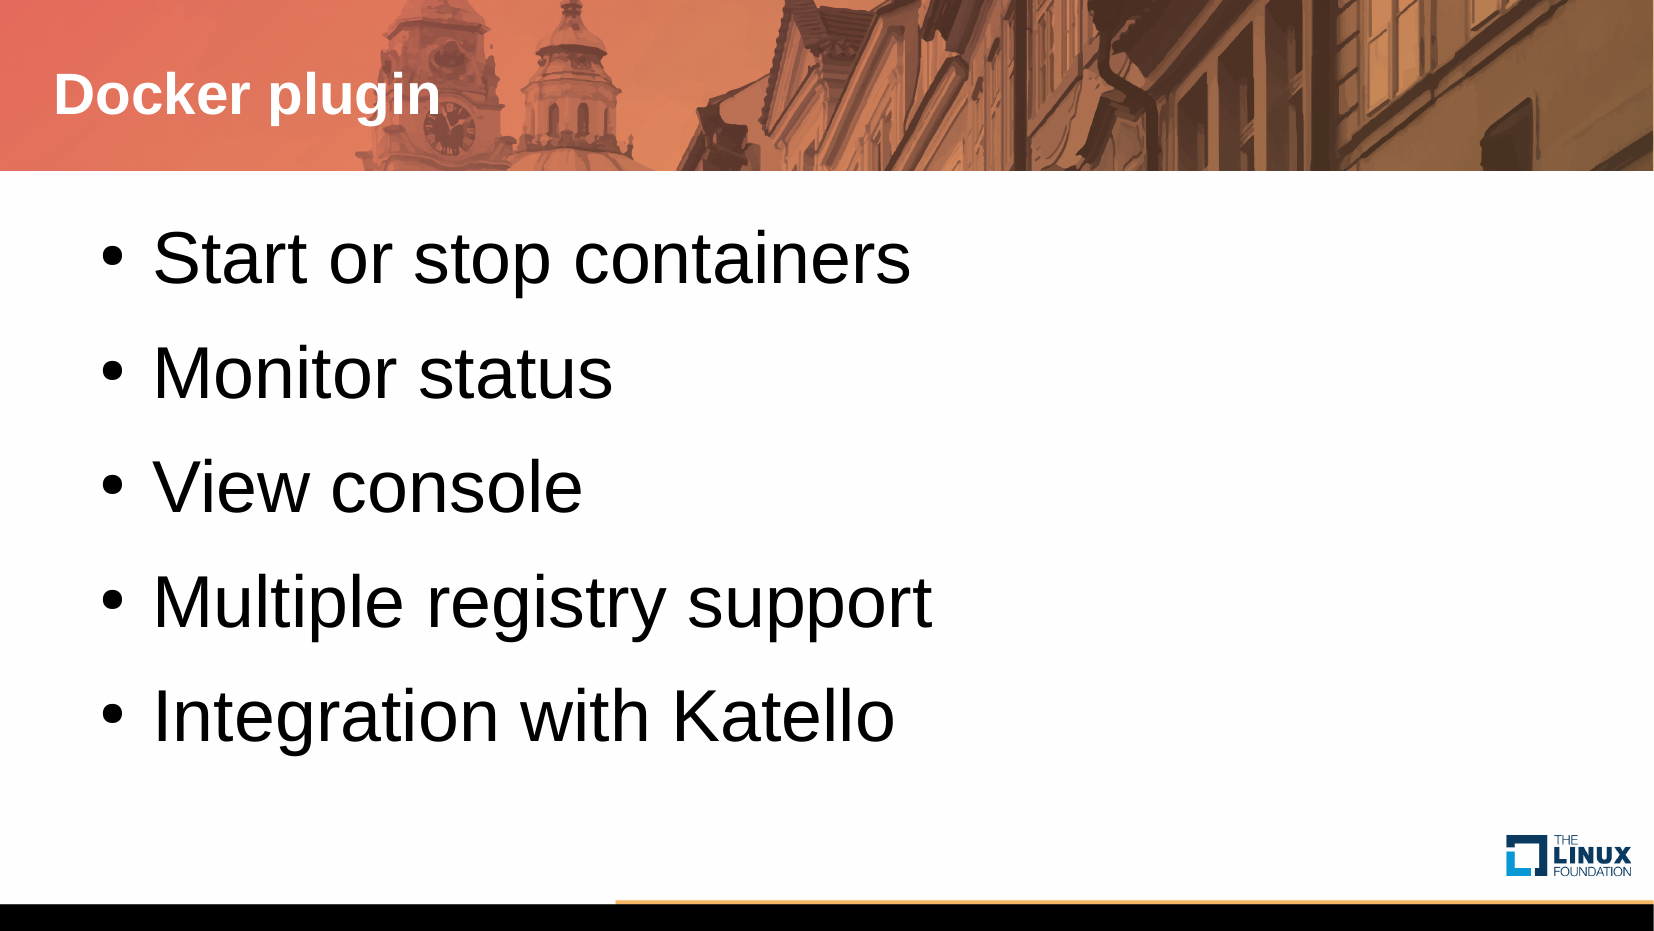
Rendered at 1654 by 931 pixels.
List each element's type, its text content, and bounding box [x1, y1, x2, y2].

picture [0, 0, 1654, 931]
list Start or stop containers Monitor status View console Multiple registry support Integration with Katello [81, 217, 1571, 831]
title Docker plugin [53, 21, 1571, 167]
